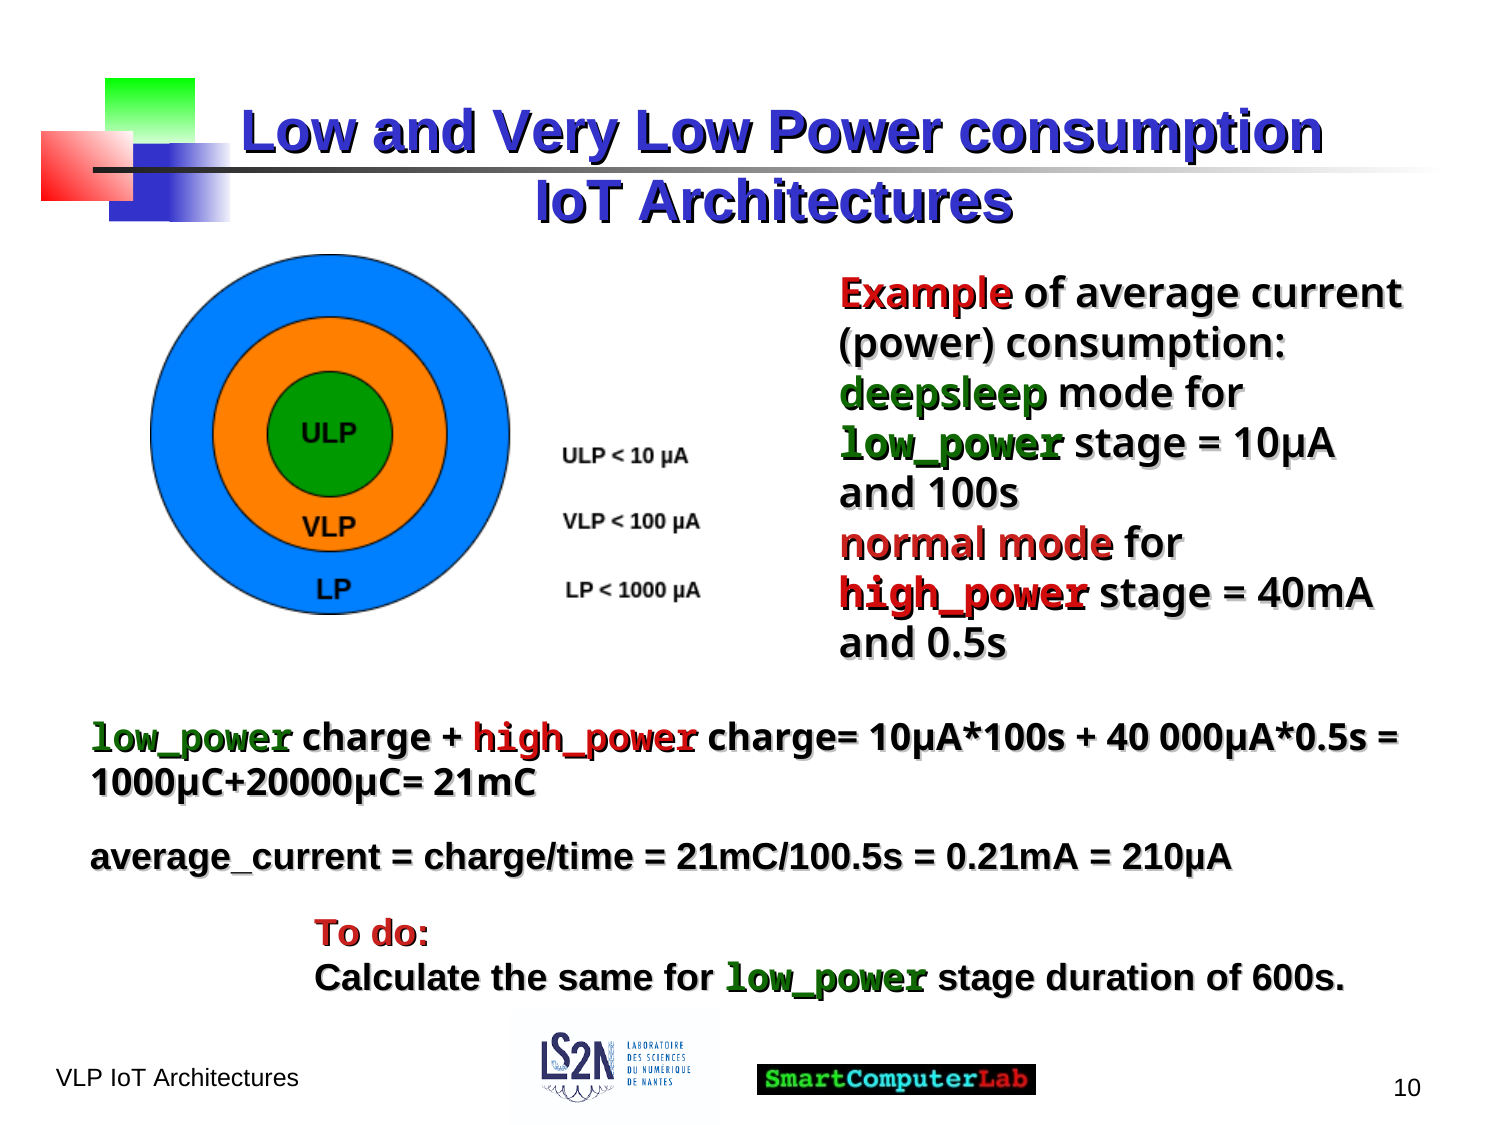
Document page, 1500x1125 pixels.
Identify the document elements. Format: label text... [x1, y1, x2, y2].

picture [150, 254, 721, 616]
text_box average_current = charge/time = 21mC/100.5s = 0.21mA = 210µA [75, 825, 1426, 886]
text_box low_power charge + high_power charge= 10µA*100s + 40 000µA*0.5s = 1000µC+20000µC= 21mC [75, 705, 1426, 811]
picture [510, 1009, 721, 1125]
picture [757, 1064, 1036, 1095]
text_box Example of average current (power) consumption: deepsleep mode for low_power stage = 10µA and 100s normal mode for high_power stage = 40mA and 0.5s [823, 258, 1426, 674]
text_box To do: Calculate the same for low_power stage duration of 600s. [299, 900, 1395, 1006]
title Low and Very Low Power consumption IoT Architectures [113, 84, 1381, 240]
